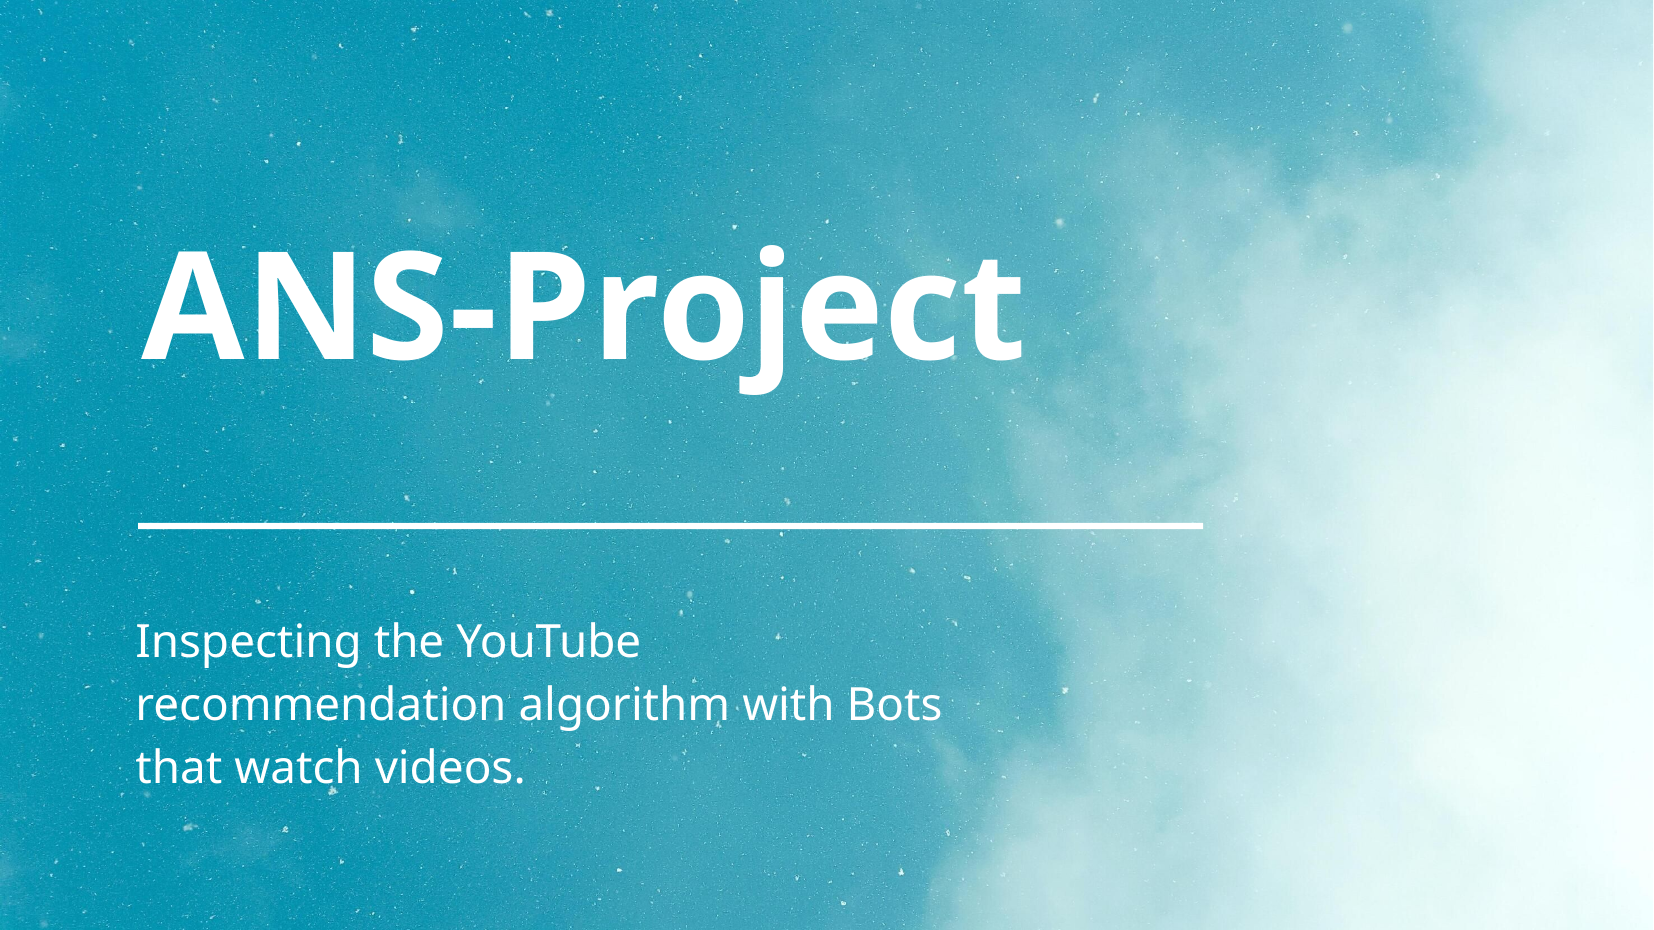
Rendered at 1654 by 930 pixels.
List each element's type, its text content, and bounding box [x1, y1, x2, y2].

title ANS-Project [141, 94, 1609, 504]
subtitle Inspecting the YouTube recommendation algorithm with Bots that watch videos. [135, 571, 1013, 825]
